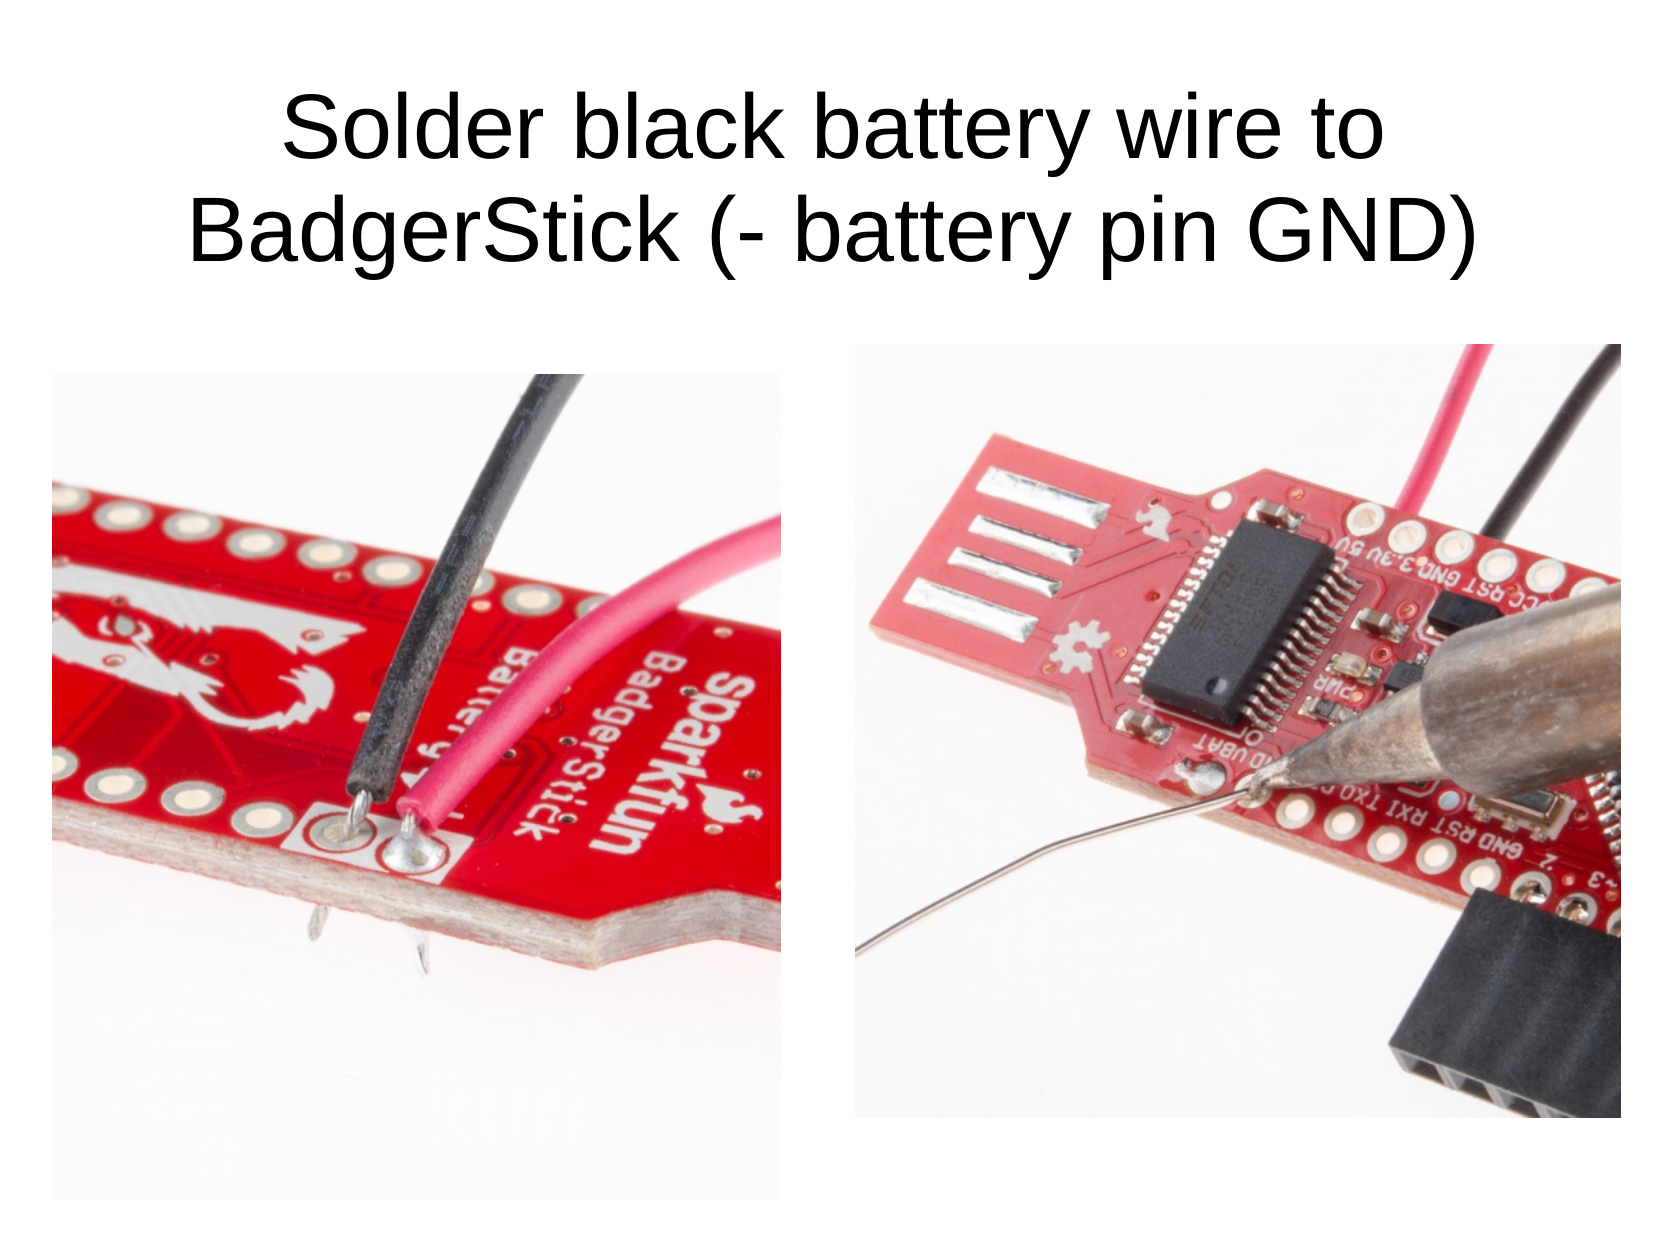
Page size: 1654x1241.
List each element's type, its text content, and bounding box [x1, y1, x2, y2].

picture [52, 374, 781, 1201]
picture [855, 344, 1621, 1118]
title Solder black battery wire to BadgerStick (- battery pin GND) [90, 75, 1579, 283]
